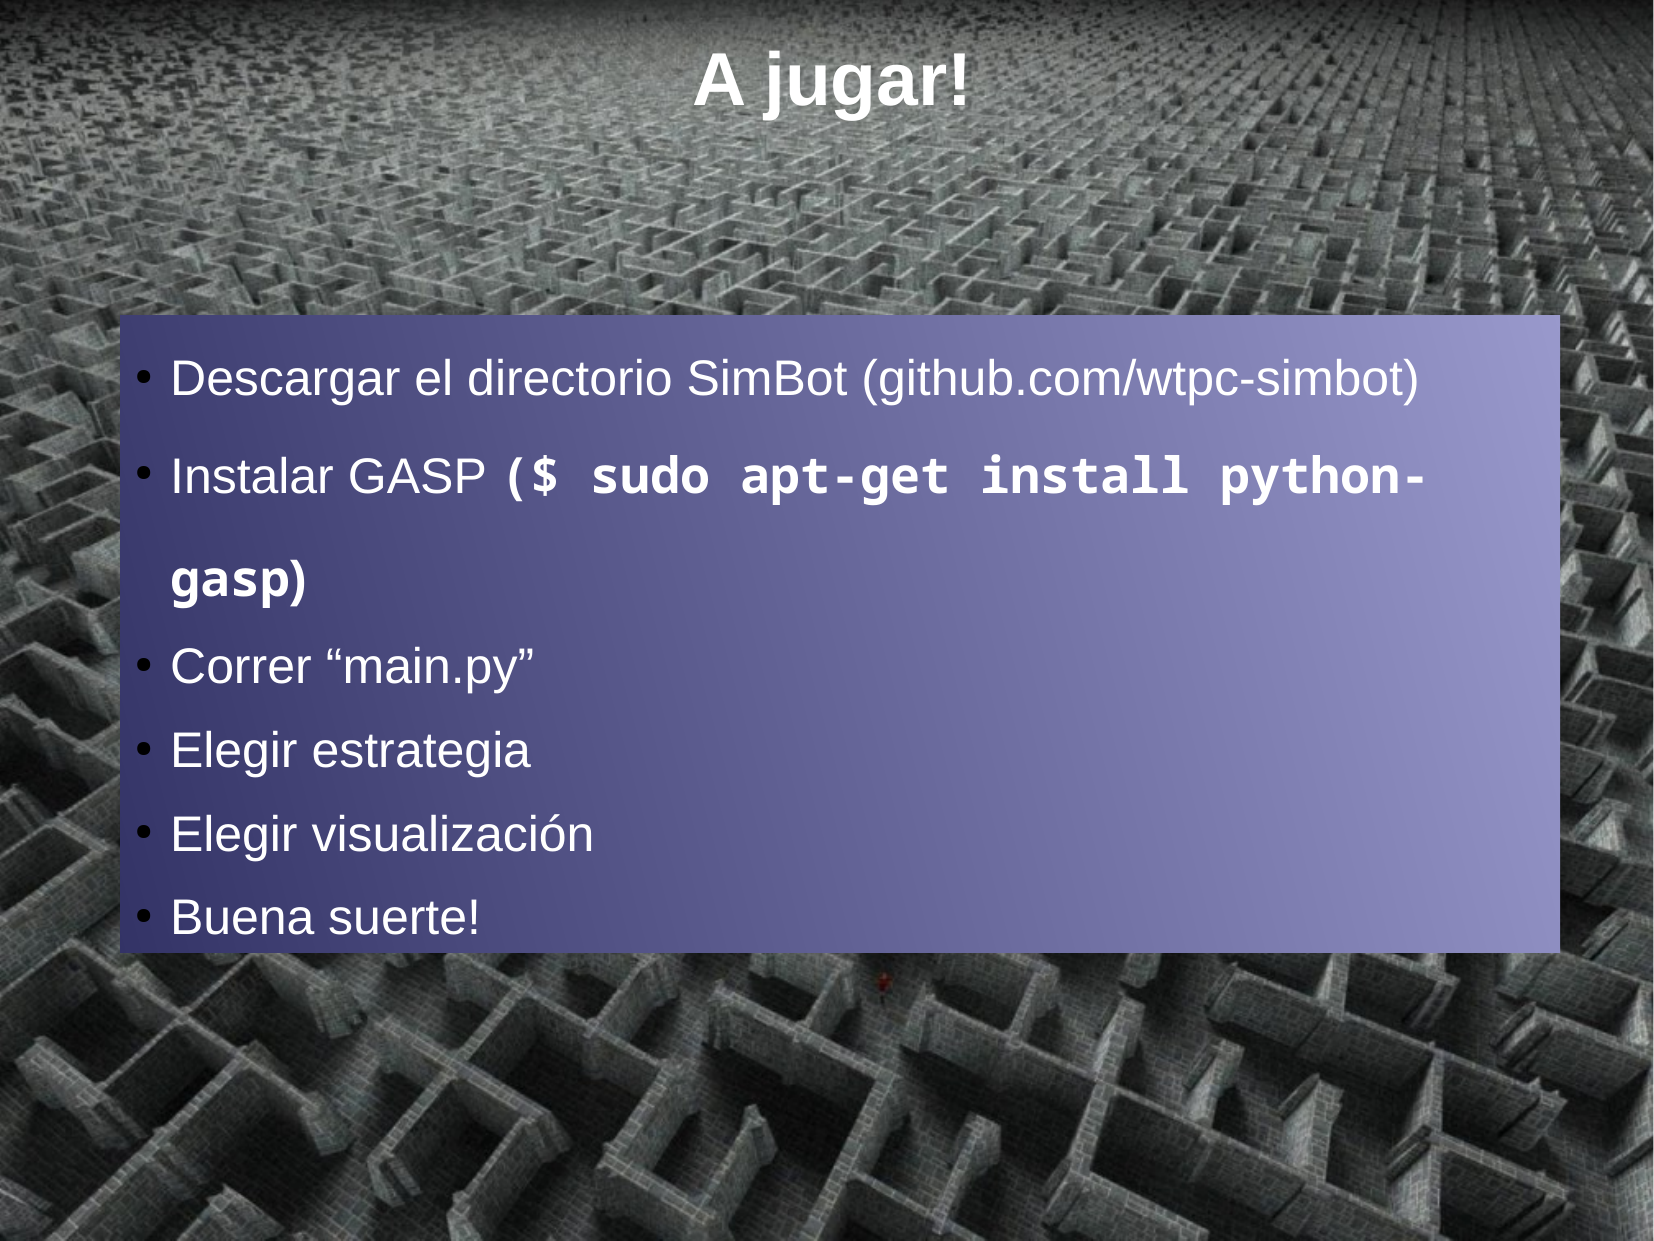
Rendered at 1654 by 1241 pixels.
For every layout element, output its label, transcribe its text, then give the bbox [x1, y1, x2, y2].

text_box Descargar el directorio SimBot (github.com/wtpc-simbot) Instalar GASP ($ sudo apt-get install python-gasp) Correr “main.py” Elegir estrategia Elegir visualización Buena suerte! [120, 315, 1561, 888]
picture [0, 0, 1654, 1241]
text_box A jugar! [450, 30, 1216, 129]
